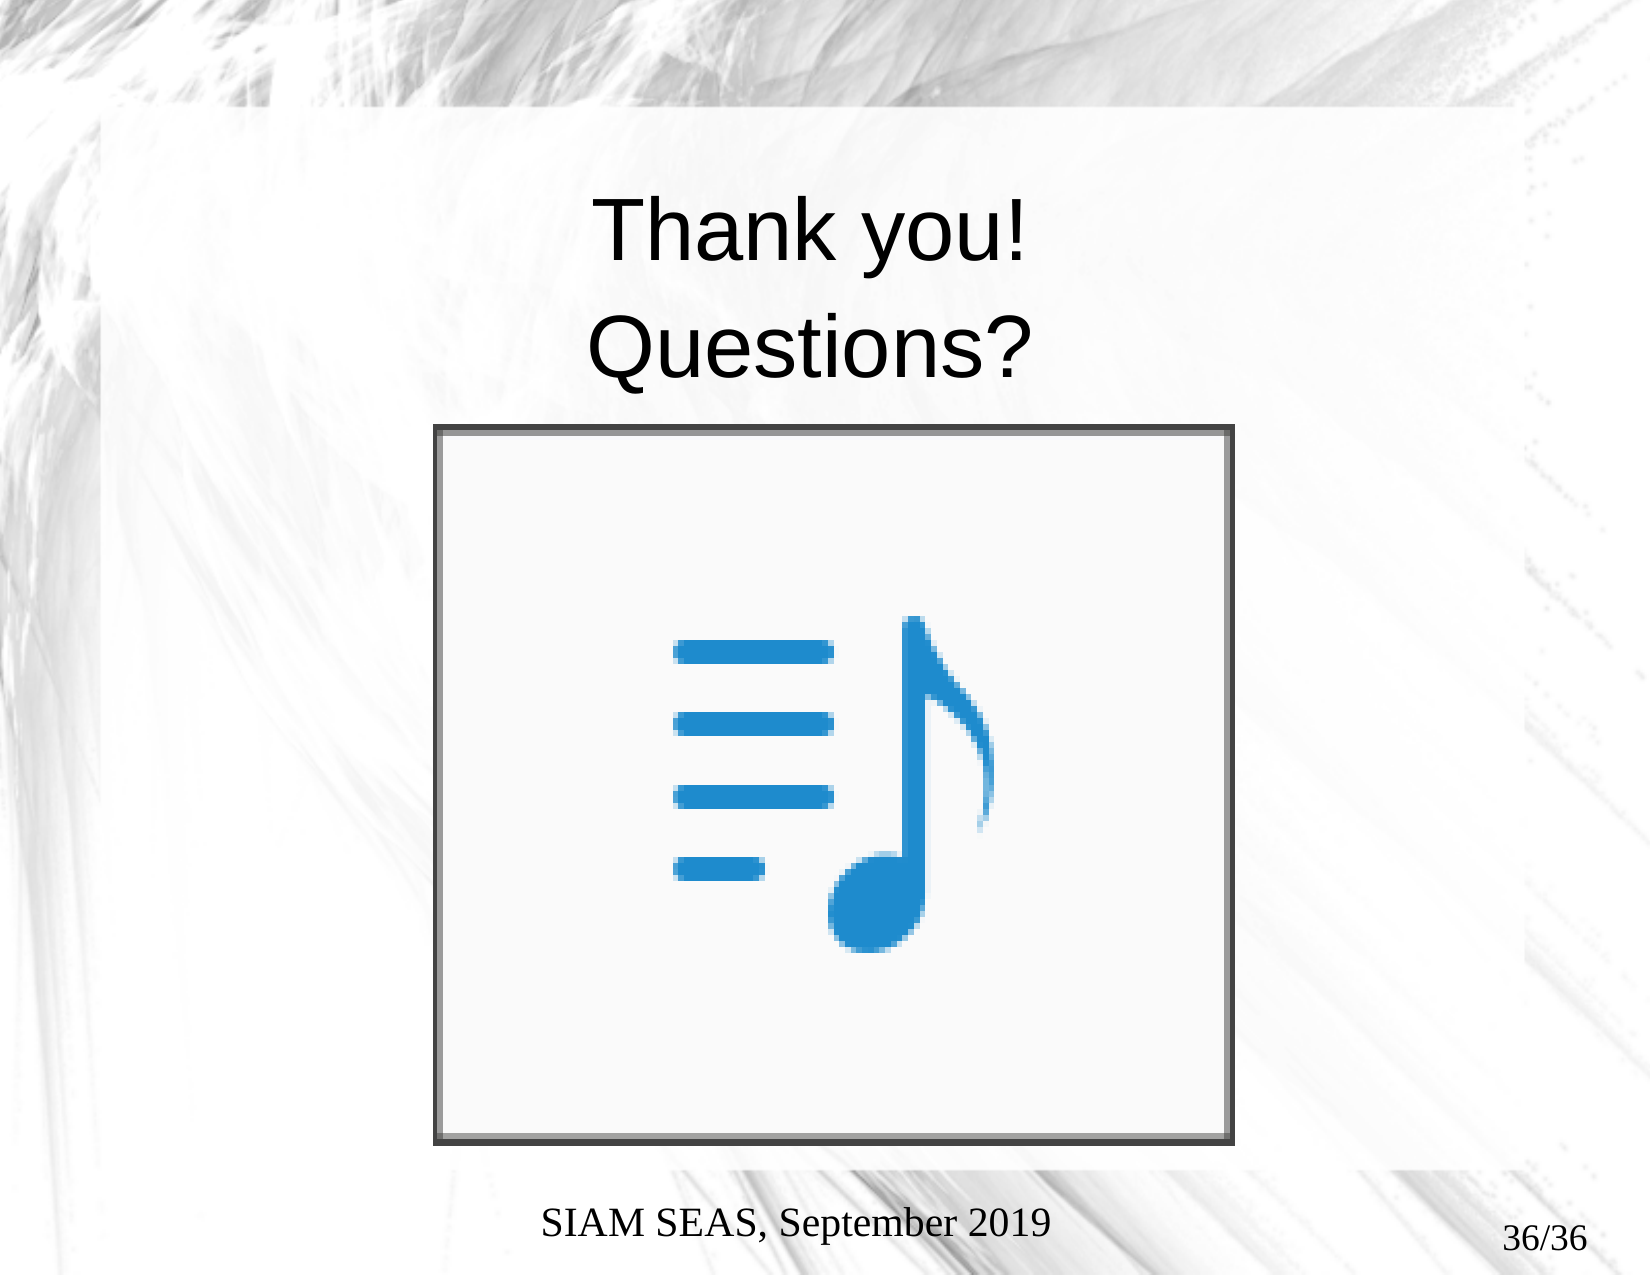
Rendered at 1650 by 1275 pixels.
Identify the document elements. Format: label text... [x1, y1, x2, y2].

title Thank you! [117, 142, 1503, 316]
picture [0, 0, 1650, 1275]
title Questions? [117, 316, 1503, 434]
text_box [431, 423, 1236, 1147]
